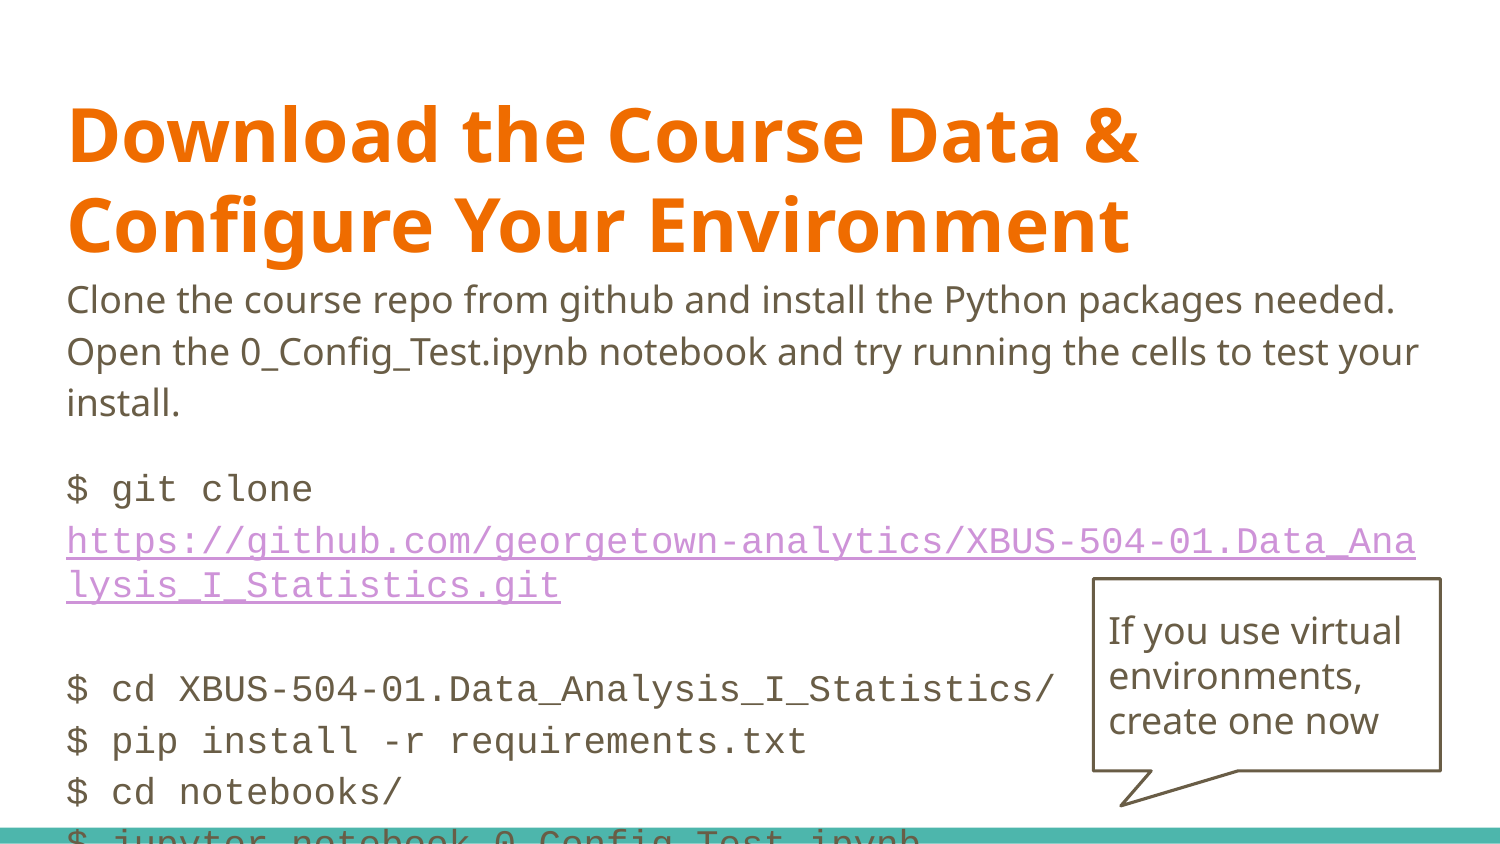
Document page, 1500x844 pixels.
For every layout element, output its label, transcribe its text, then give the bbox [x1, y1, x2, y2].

title Download the Course Data & Configure Your Environment [51, 72, 1449, 189]
list Clone the course repo from github and install the Python packages needed. Open the 0_Config_Test.ipynb notebook and try running the cells to test your install. $ git clone https://github.com/georgetown-analytics/XBUS-504-01.Data_Analysis_I_Statistics.git $ cd XBUS-504-01.Data_Analysis_I_Statistics/ $ pip install -r requirements.txt $ cd notebooks/ $ jupyter notebook 0_Config_Test.ipynb [51, 254, 1449, 784]
text_box If you use virtual environments, create one now [1093, 578, 1441, 806]
